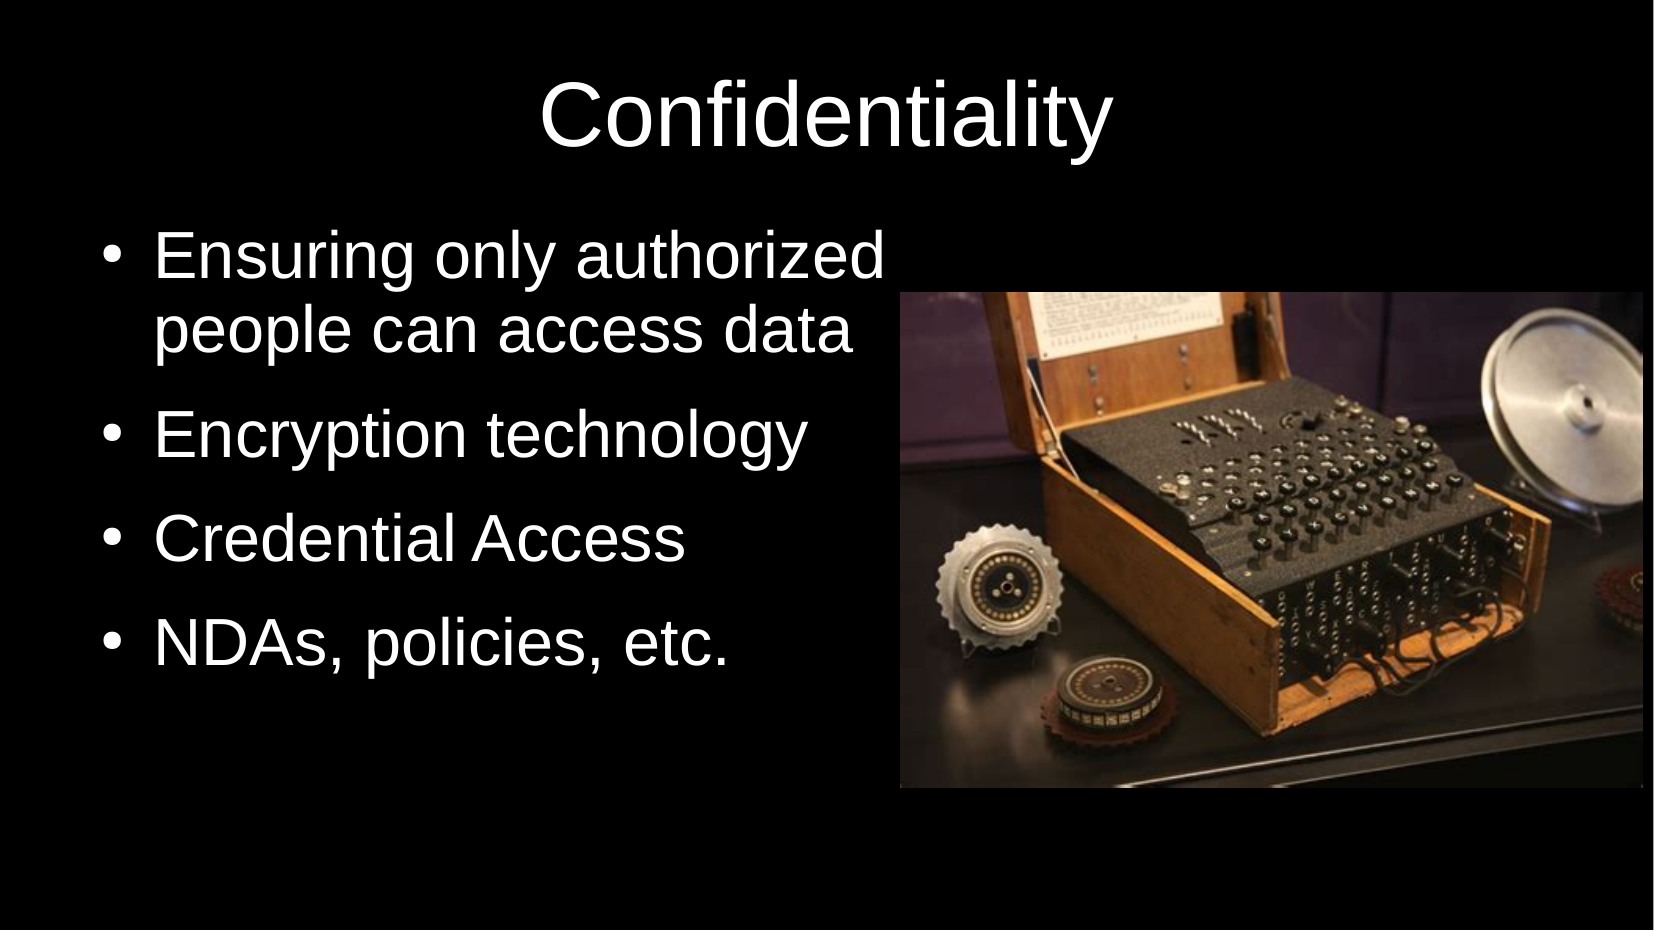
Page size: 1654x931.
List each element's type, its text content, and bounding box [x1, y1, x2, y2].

picture [900, 292, 1643, 788]
title Confidentiality [82, 37, 1571, 193]
list Ensuring only authorized people can access data Encryption technology Credential Access NDAs, policies, etc. [82, 217, 1571, 901]
